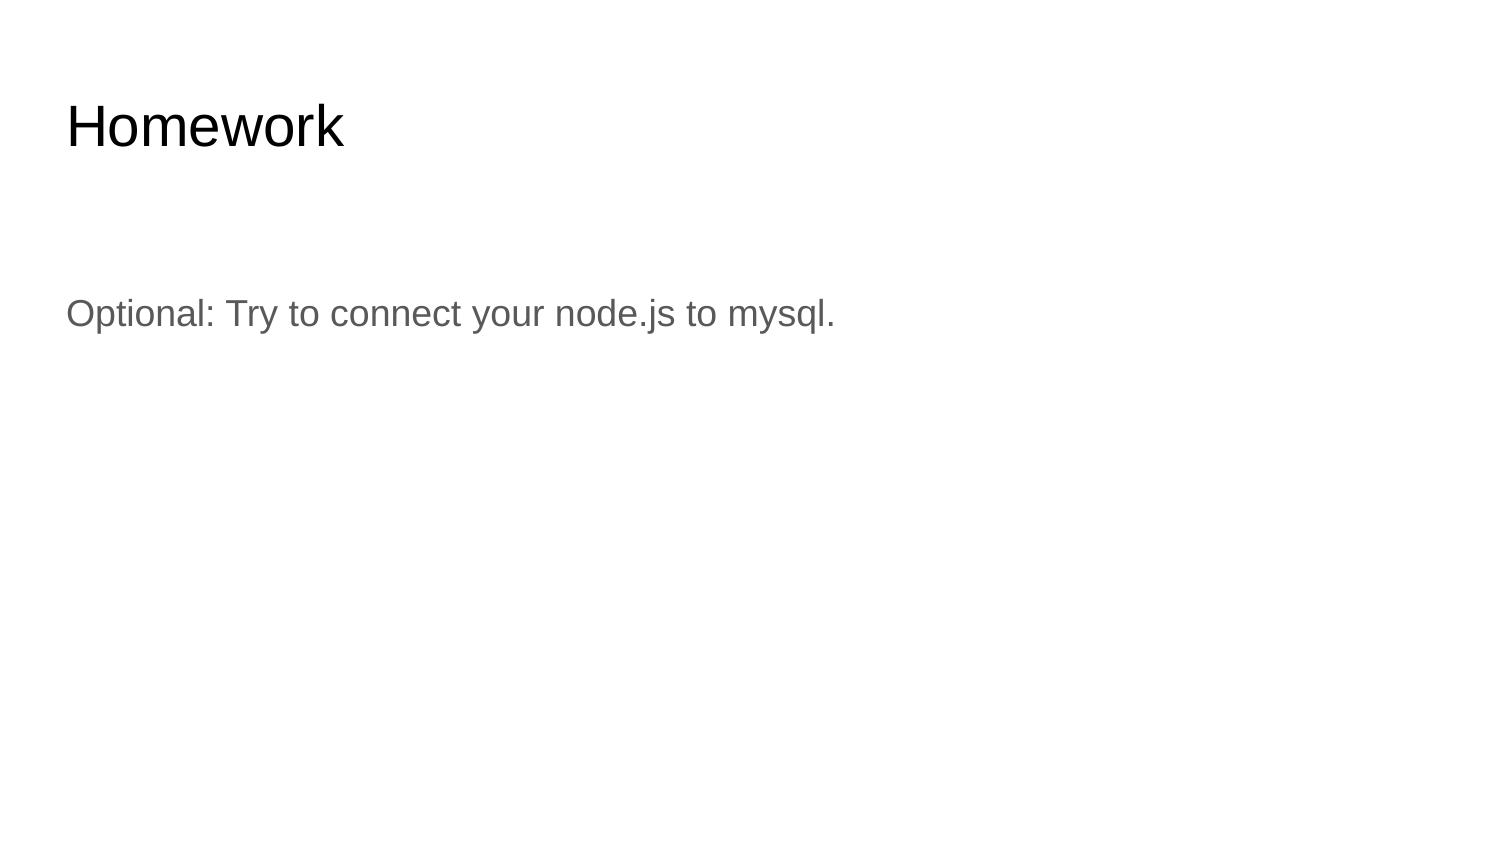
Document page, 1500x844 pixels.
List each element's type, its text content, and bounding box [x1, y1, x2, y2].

list Optional: Try to connect your node.js to mysql. [51, 189, 1449, 750]
title Homework [51, 72, 1449, 167]
